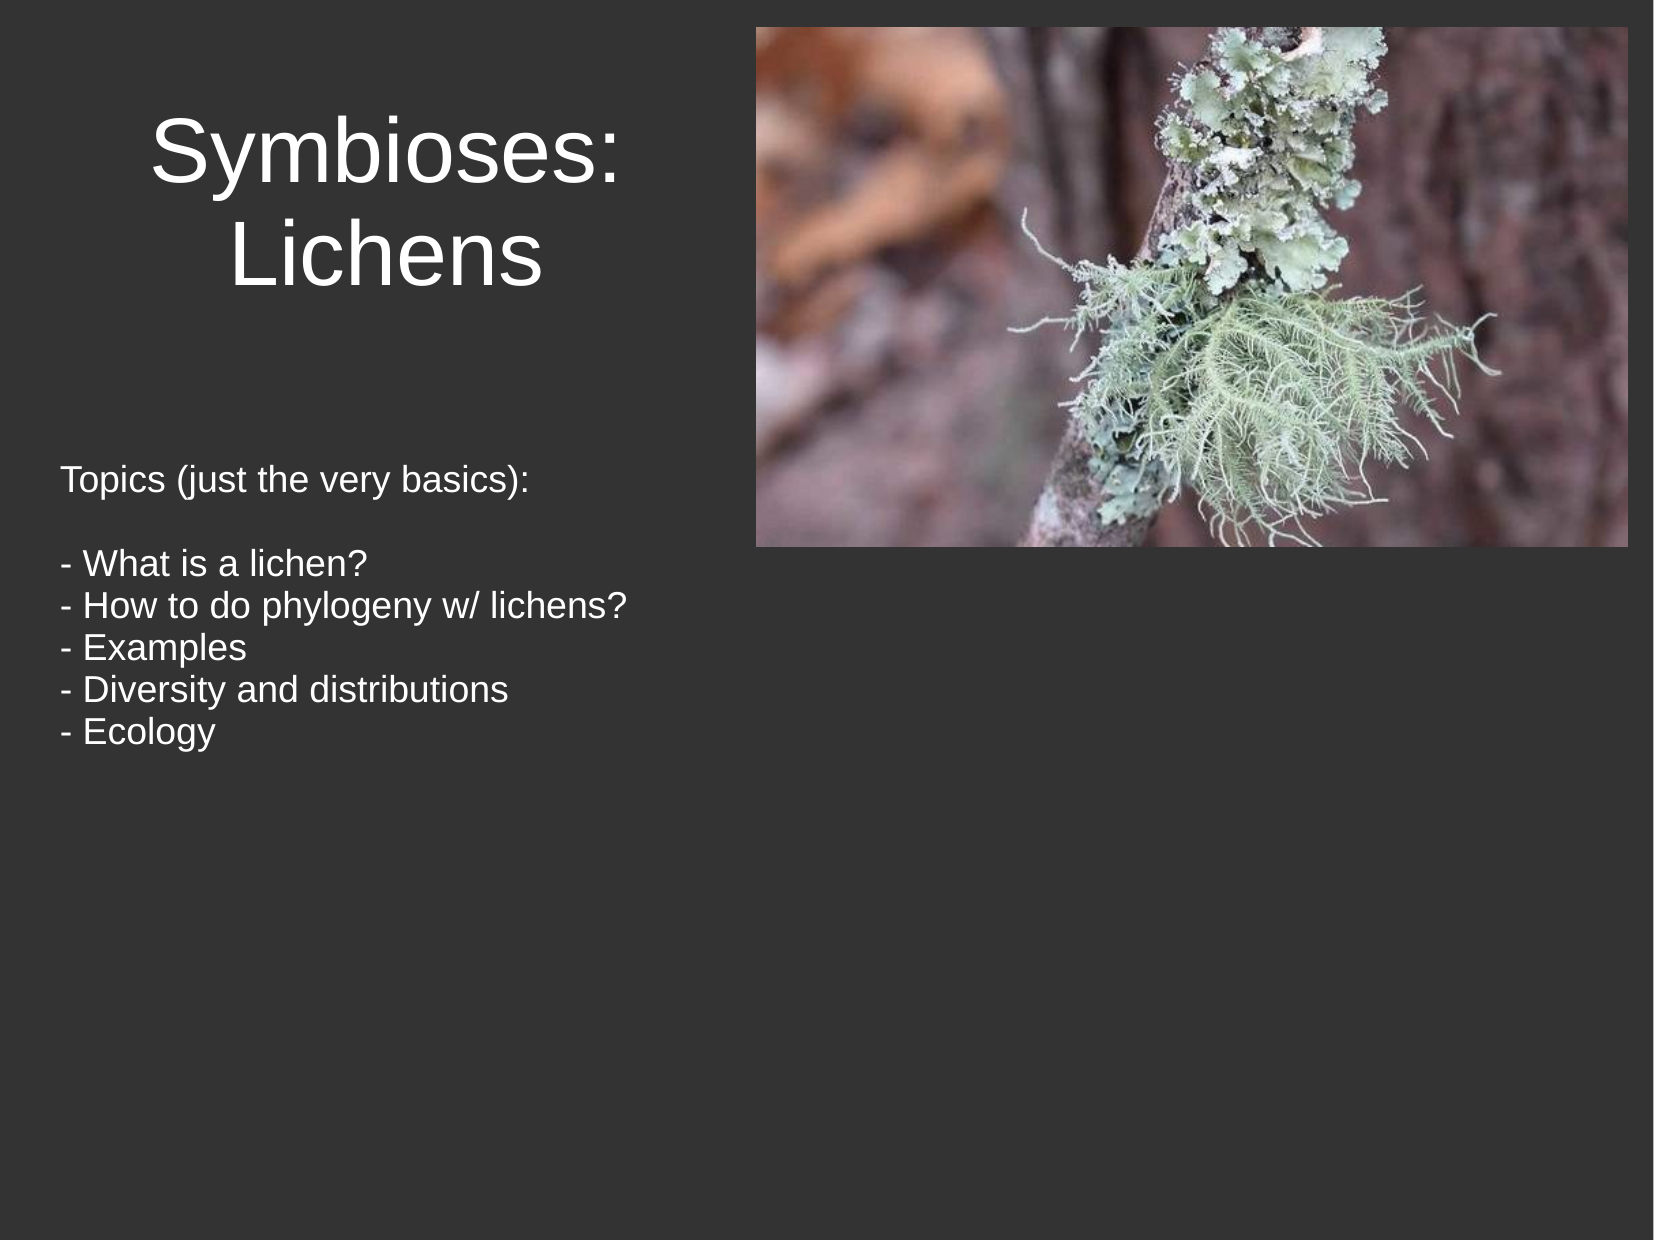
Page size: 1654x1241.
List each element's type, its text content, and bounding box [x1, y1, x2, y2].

picture [756, 27, 1628, 547]
title Symbioses: Lichens [48, 48, 726, 357]
text_box Topics (just the very basics): - What is a lichen​? - How to do phylogeny w/ lichens? - Examples - Diversity and distributions - Ecology [44, 451, 710, 1096]
